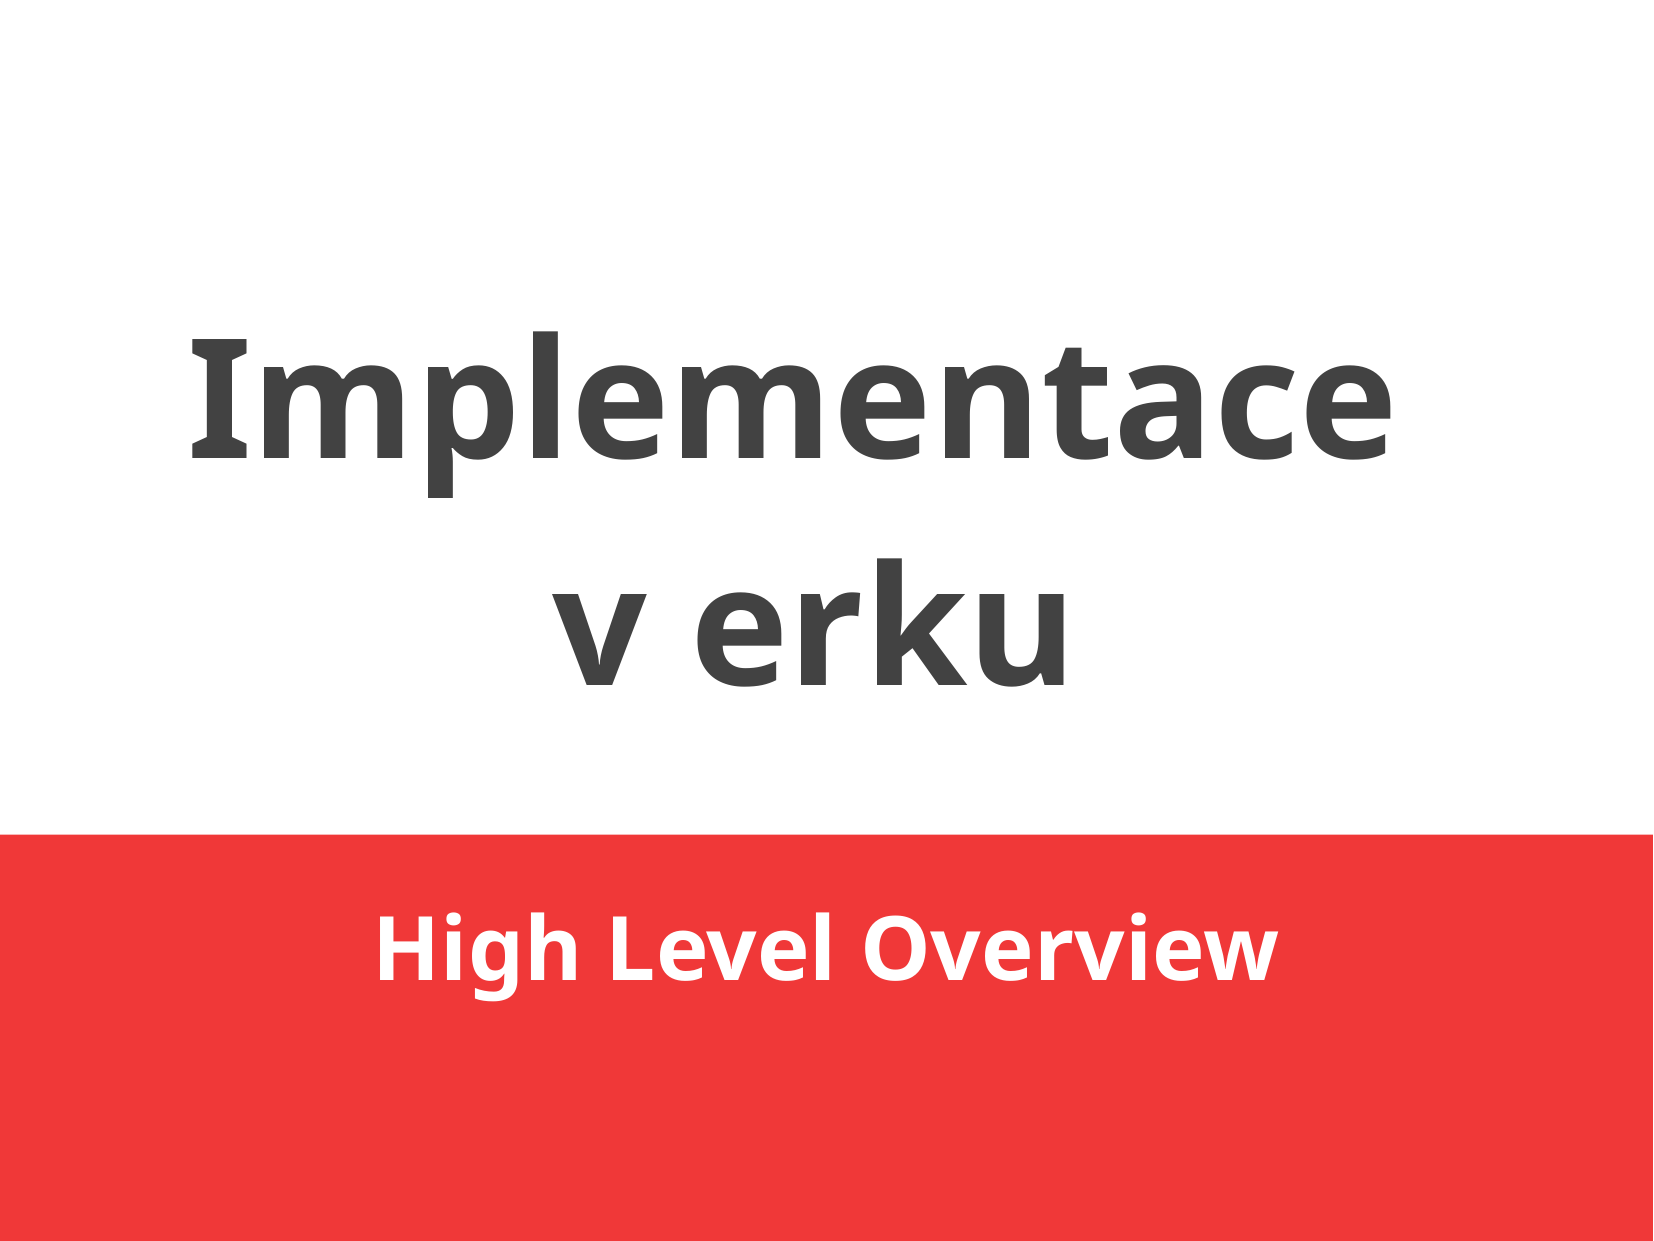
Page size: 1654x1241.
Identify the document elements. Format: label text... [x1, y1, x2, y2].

subtitle High Level Overview [82, 881, 1571, 1010]
title Implementace v erku [70, 327, 1559, 915]
